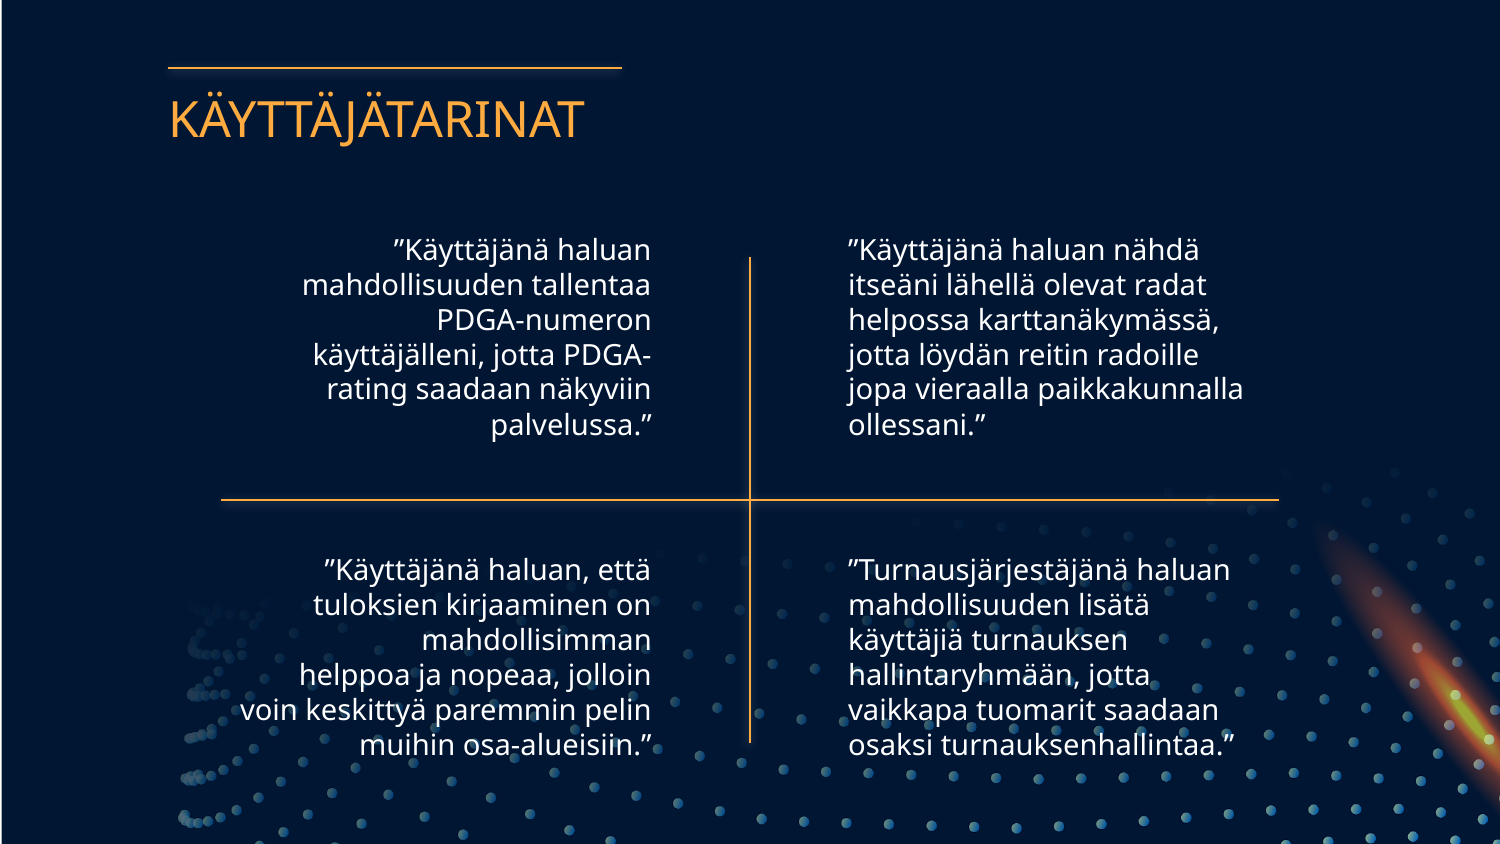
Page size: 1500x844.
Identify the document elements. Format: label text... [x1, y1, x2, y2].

subtitle ”Käyttäjänä haluan mahdollisuuden tallentaa PDGA-numeron käyttäjälleni, jotta PDGA-rating saadaan näkyviin palvelussa.” [219, 216, 667, 473]
picture [0, 0, 1500, 844]
subtitle ”Käyttäjänä haluan, että tuloksien kirjaaminen on mahdollisimman helppoa ja nopeaa, jolloin voin keskittyä paremmin pelin muihin osa-alueisiin.” [219, 536, 667, 798]
subtitle ”Turnausjärjestäjänä haluan mahdollisuuden lisätä käyttäjiä turnauksen hallintaryhmään, jotta vaikkapa tuomarit saadaan osaksi turnauksenhallintaa.” [833, 536, 1281, 798]
title KÄYTTÄJÄTARINAT [153, 72, 982, 228]
subtitle ”Käyttäjänä haluan nähdä itseäni lähellä olevat radat helpossa karttanäkymässä, jotta löydän reitin radoille jopa vieraalla paikkakunnalla ollessani.” [833, 216, 1281, 473]
